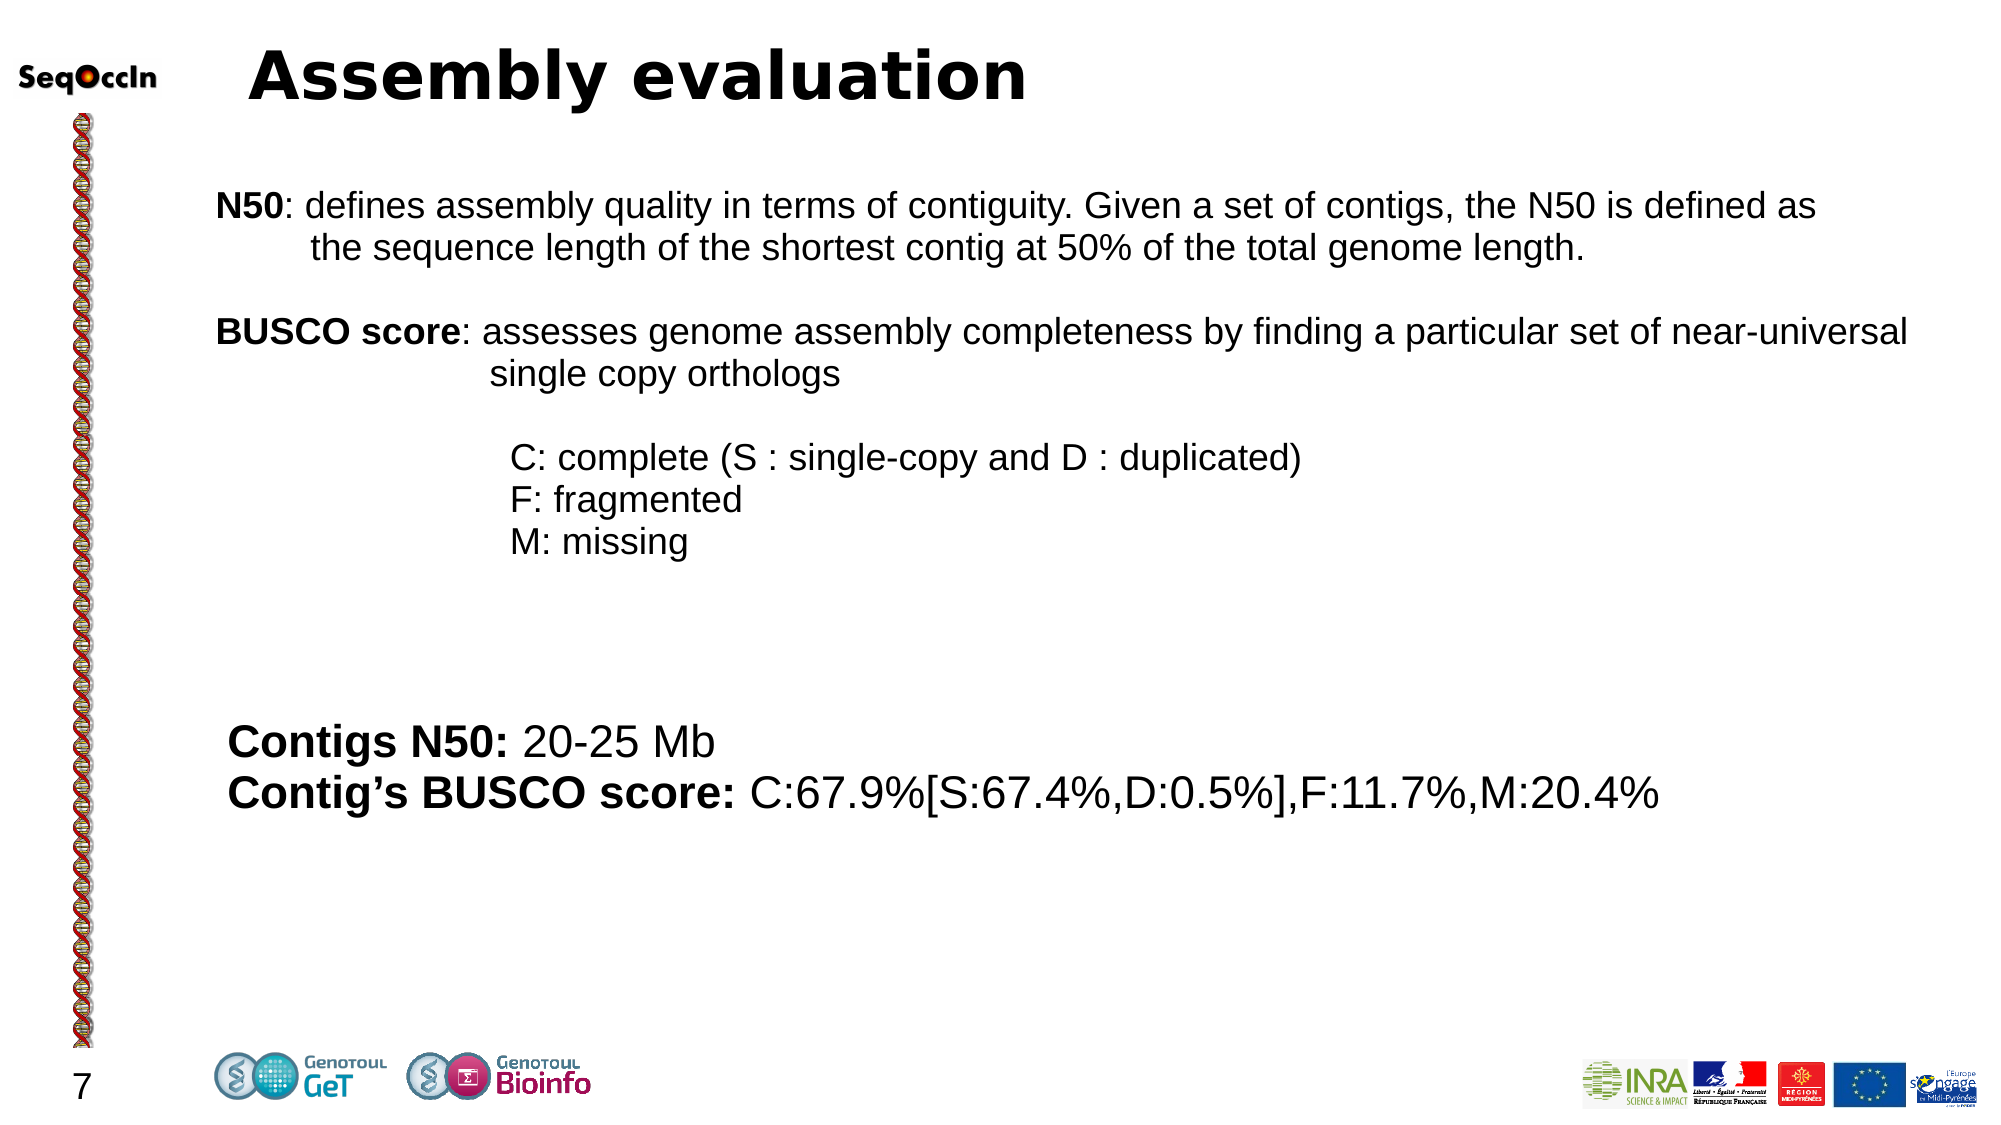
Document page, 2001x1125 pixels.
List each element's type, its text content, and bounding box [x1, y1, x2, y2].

picture [400, 1046, 597, 1106]
title Assembly evaluation [198, 21, 1924, 121]
picture [13, 58, 162, 99]
picture [1581, 1059, 1689, 1109]
text_box Contigs N50: 20-25 Mb Contig’s BUSCO score: C:67.9%[S:67.4%,D:0.5%],F:11.7%,M:20.4% [212, 708, 1932, 875]
picture [73, 113, 91, 1048]
picture [1832, 1061, 1983, 1111]
text_box N50: defines assembly quality in terms of contiguity. Given a set of contigs, the N50 is defined as the sequence length of the shortest contig at 50% of the total genome length. BUSCO score: assesses genome assembly completeness by finding a particular set of near-universal single copy orthologs C: complete (S : single-copy and D : duplicated) F: fragmented M: missing [200, 177, 1924, 570]
picture [208, 1046, 392, 1106]
picture [1778, 1062, 1825, 1106]
